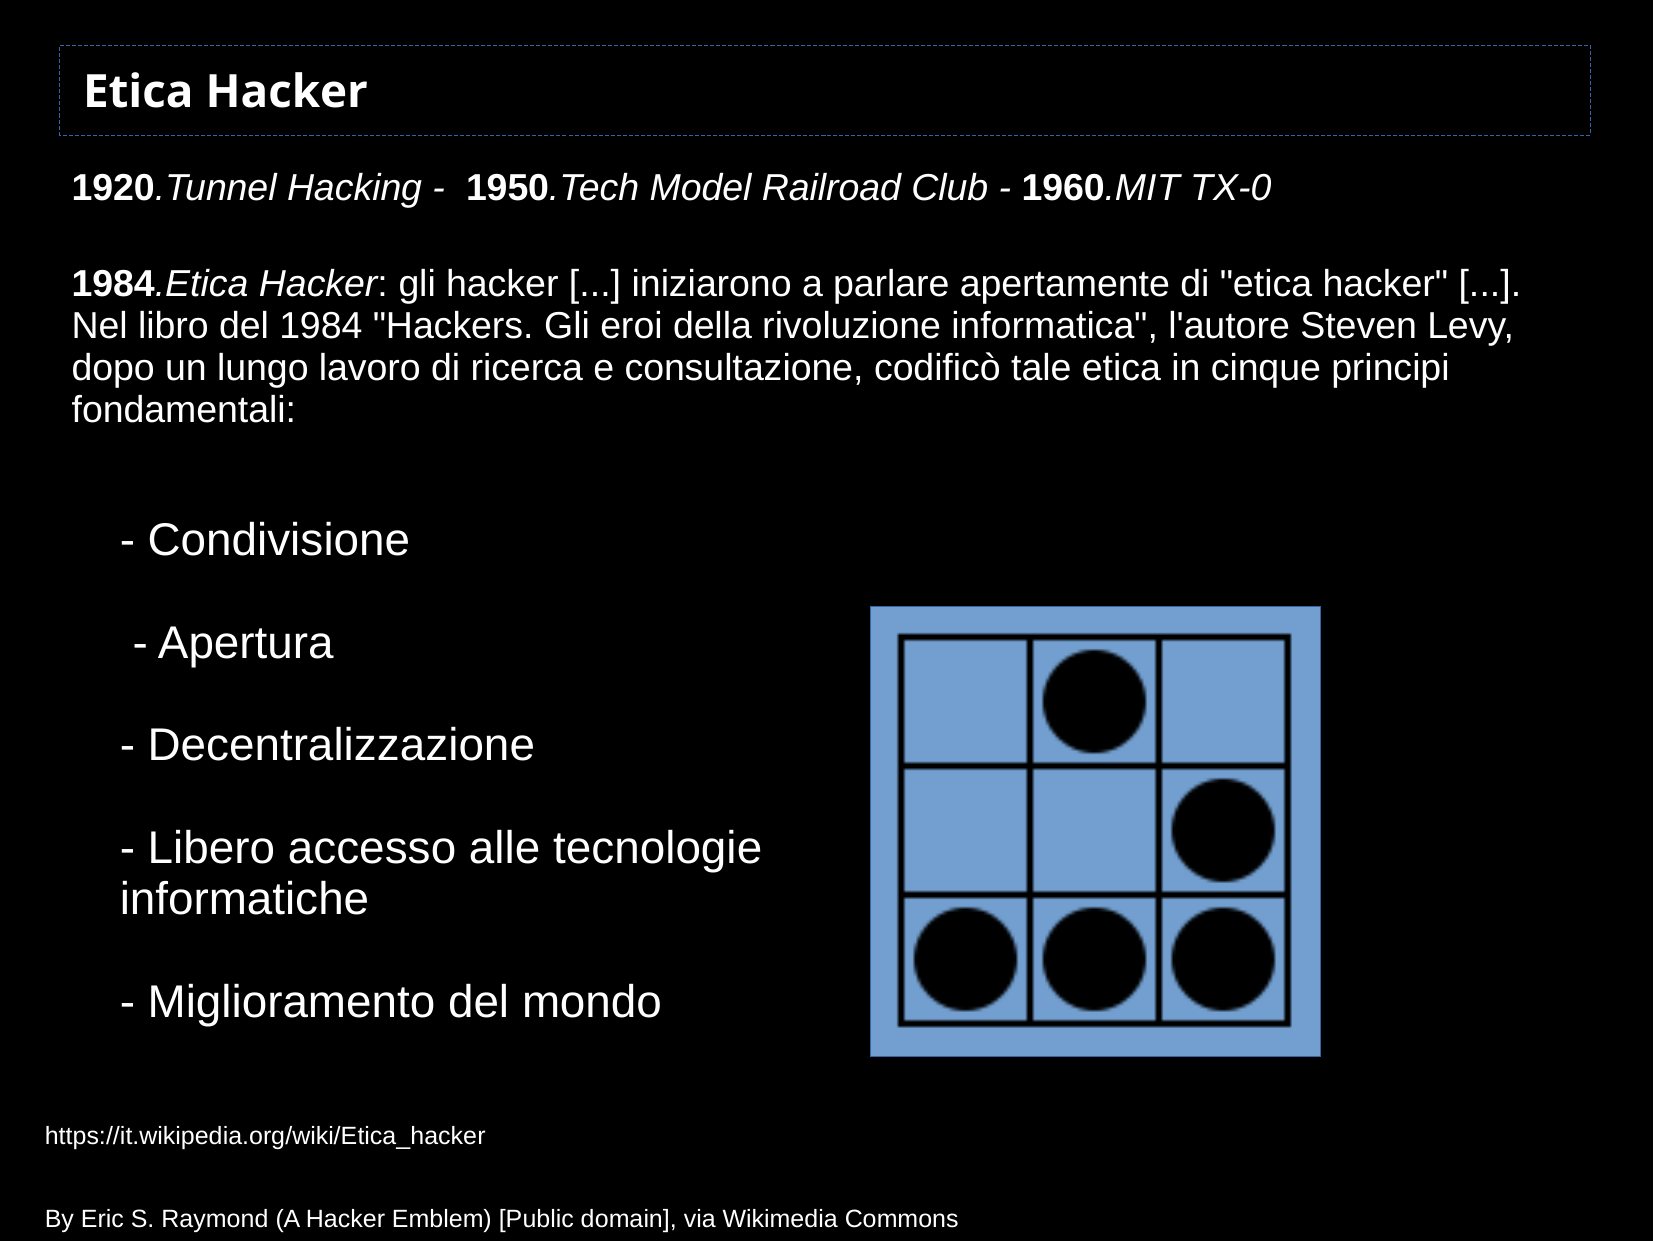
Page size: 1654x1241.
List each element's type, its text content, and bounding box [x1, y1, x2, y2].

text_box By Eric S. Raymond (A Hacker Emblem) [Public domain], via Wikimedia Commons [30, 1197, 1172, 1241]
list Etica Hacker [59, 45, 1591, 136]
text_box [30, 1095, 1396, 1166]
text_box [1036, 600, 1351, 671]
text_box https://it.wikipedia.org/wiki/Etica_hacker [30, 1114, 712, 1158]
text_box 1920.Tunnel Hacking - 1950.Tech Model Railroad Club - 1960.MIT TX-0 [56, 159, 1306, 255]
text_box - Condivisione - Apertura - Decentralizzazione - Libero accesso alle tecnologie informatiche - Miglioramento del mondo [105, 465, 1036, 1077]
text_box 1984.Etica Hacker: gli hacker [...] iniziarono a parlare apertamente di "etica hacker" [...]. Nel libro del 1984 "Hackers. Gli eroi della rivoluzione informatica", l'autore Steven Levy, dopo un lungo lavoro di ricerca e consultazione, codificò tale etica in cinque principi fondamentali: [56, 255, 1557, 438]
picture [870, 606, 1321, 1057]
